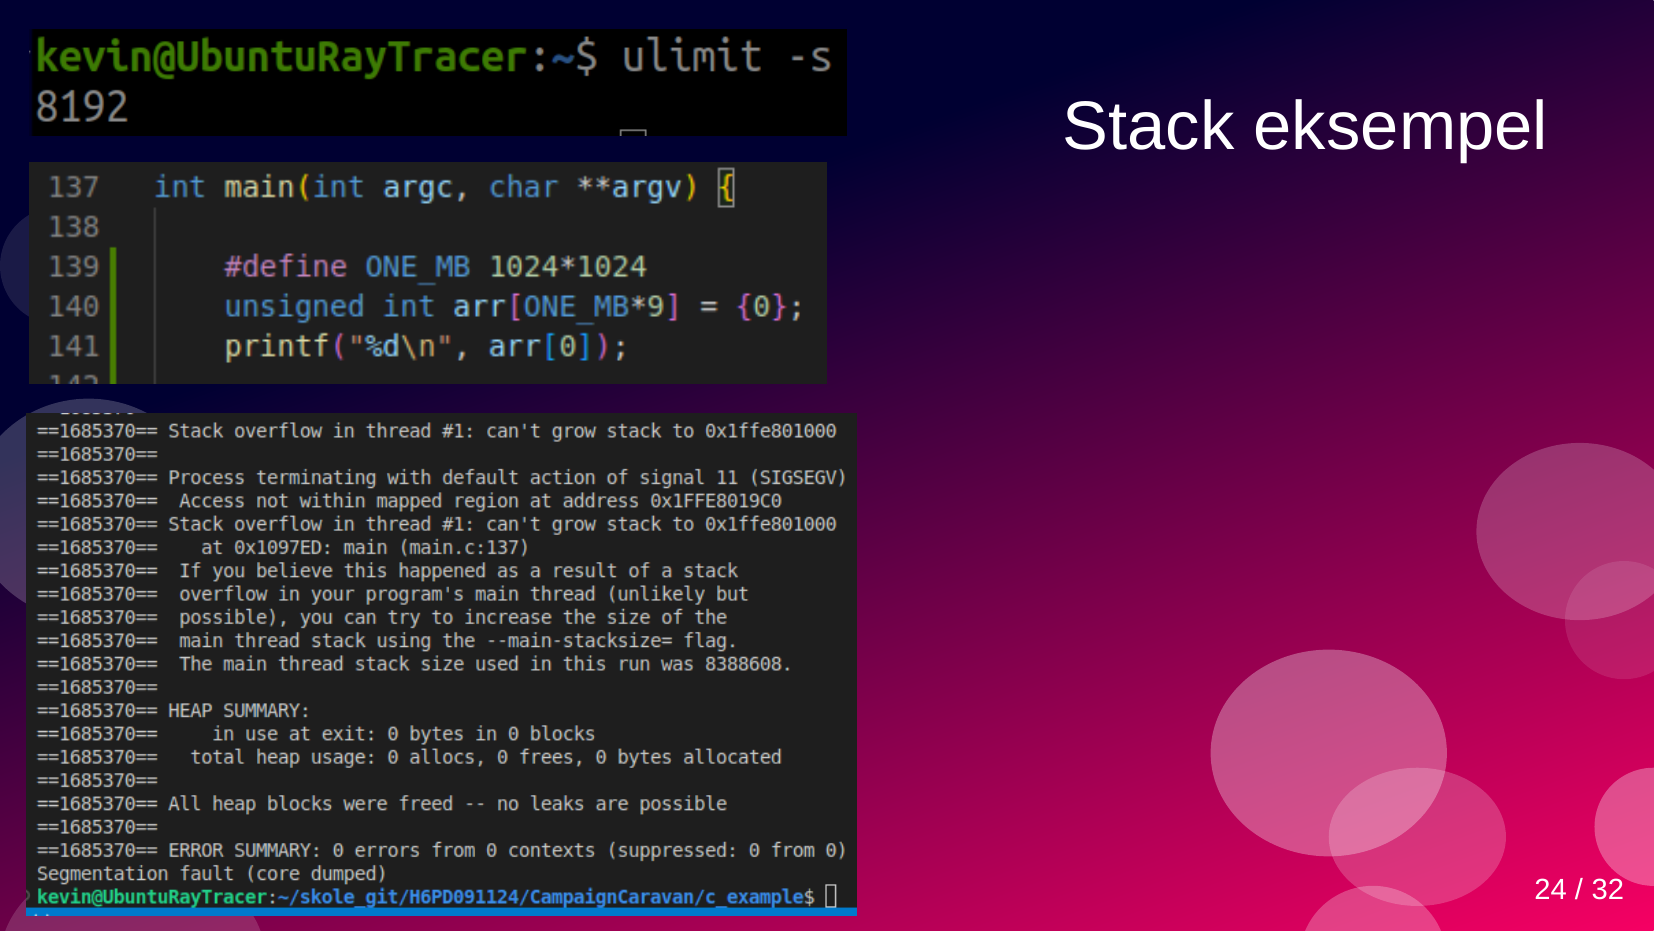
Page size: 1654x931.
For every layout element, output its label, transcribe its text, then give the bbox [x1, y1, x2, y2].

picture [29, 29, 847, 136]
picture [29, 162, 827, 384]
title Stack eksempel [1062, 44, 1625, 207]
picture [26, 413, 857, 916]
